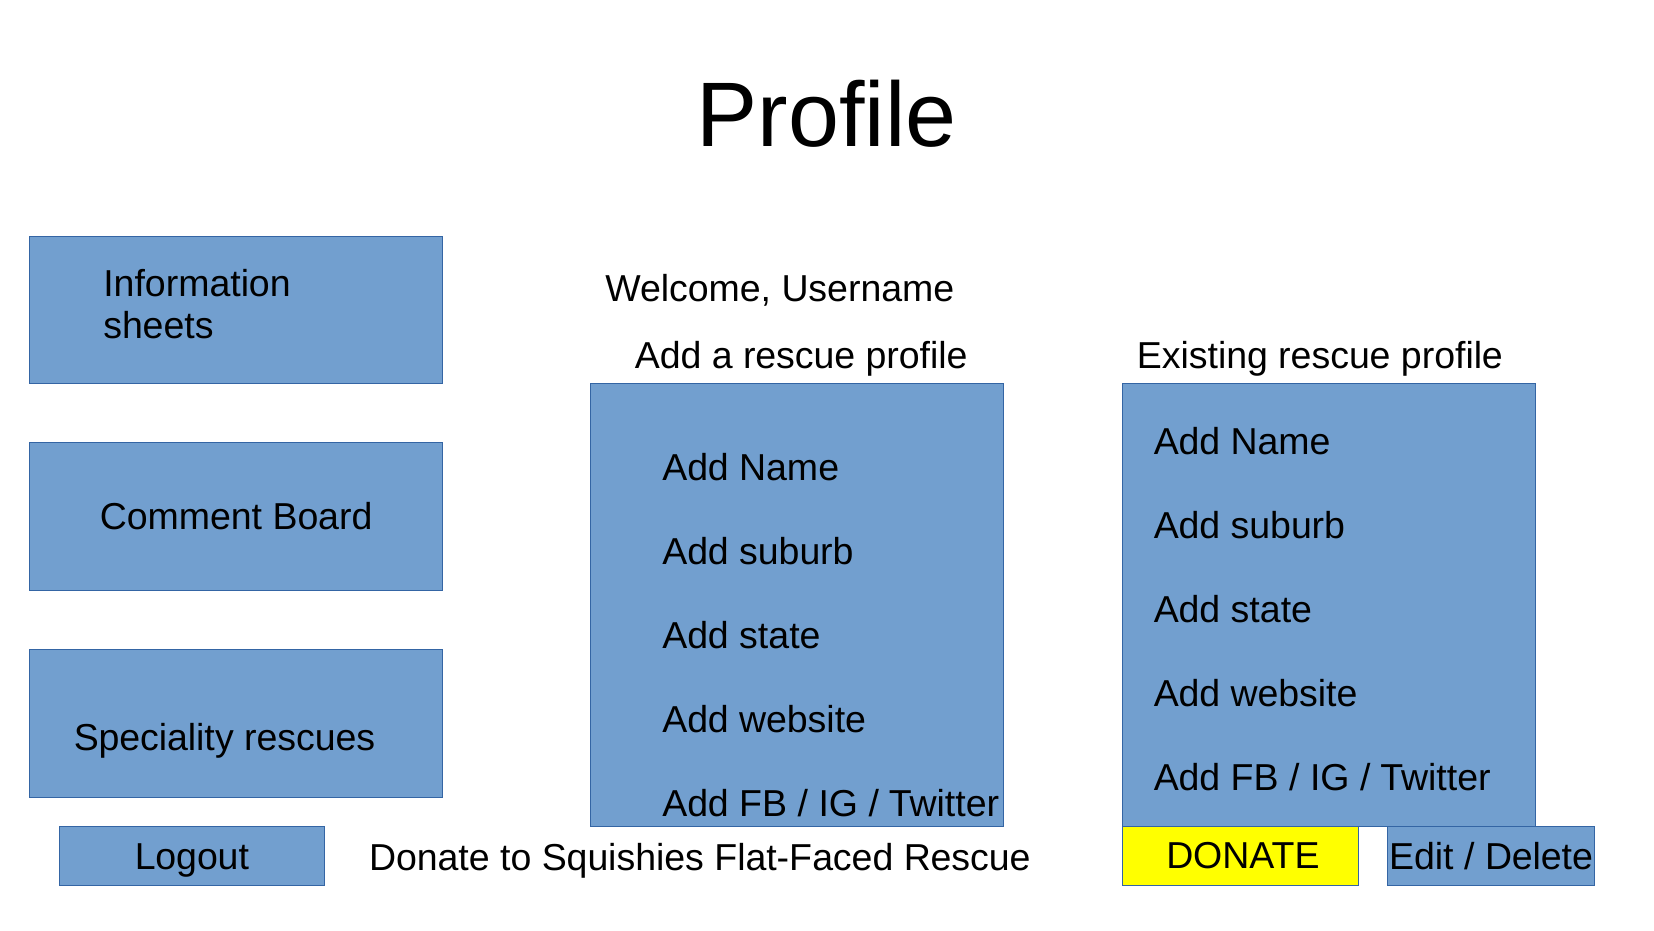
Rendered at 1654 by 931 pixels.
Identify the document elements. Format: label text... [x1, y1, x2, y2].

text_box [29, 649, 443, 798]
text_box Add Name Add suburb Add state Add website Add FB / IG / Twitter [647, 439, 1015, 832]
text_box [29, 236, 443, 384]
text_box Existing rescue profile [1122, 327, 1518, 384]
text_box Welcome, Username [590, 259, 969, 317]
text_box Comment Board [29, 442, 443, 591]
text_box DONATE [1151, 827, 1359, 884]
text_box Speciality rescues [59, 708, 414, 766]
text_box Edit / Delete [1387, 826, 1595, 886]
text_box Donate to Squishies Flat-Faced Rescue [354, 829, 1093, 886]
text_box Information sheets [88, 255, 384, 355]
text_box Add Name Add suburb Add state Add website Add FB / IG / Twitter [1138, 413, 1506, 807]
title Profile [82, 37, 1571, 193]
text_box Add a rescue profile [620, 327, 983, 384]
text_box Logout [59, 826, 325, 886]
text_box [1122, 383, 1536, 886]
text_box [590, 383, 1004, 827]
